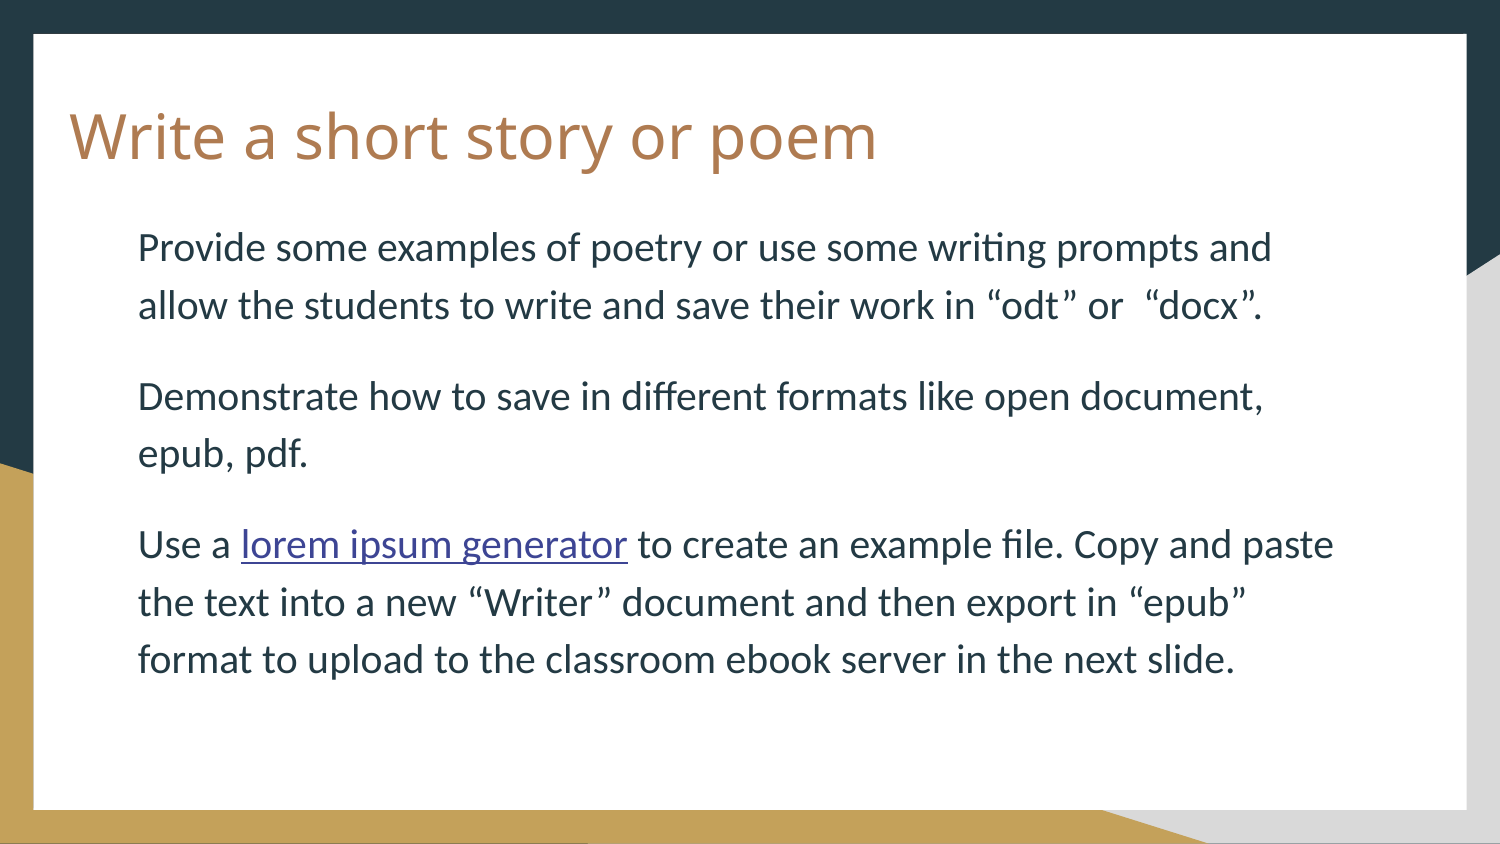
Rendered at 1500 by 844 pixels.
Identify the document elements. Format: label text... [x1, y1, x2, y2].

list Provide some examples of poetry or use some writing prompts and allow the students to write and save their work in “odt” or “docx”. Demonstrate how to save in different formats like open document, epub, pdf. Use a lorem ipsum generator to create an example file. Copy and paste the text into a new “Writer” document and then export in “epub” format to upload to the classroom ebook server in the next slide. [123, 197, 1355, 685]
title Write a short story or poem [54, 82, 1287, 239]
